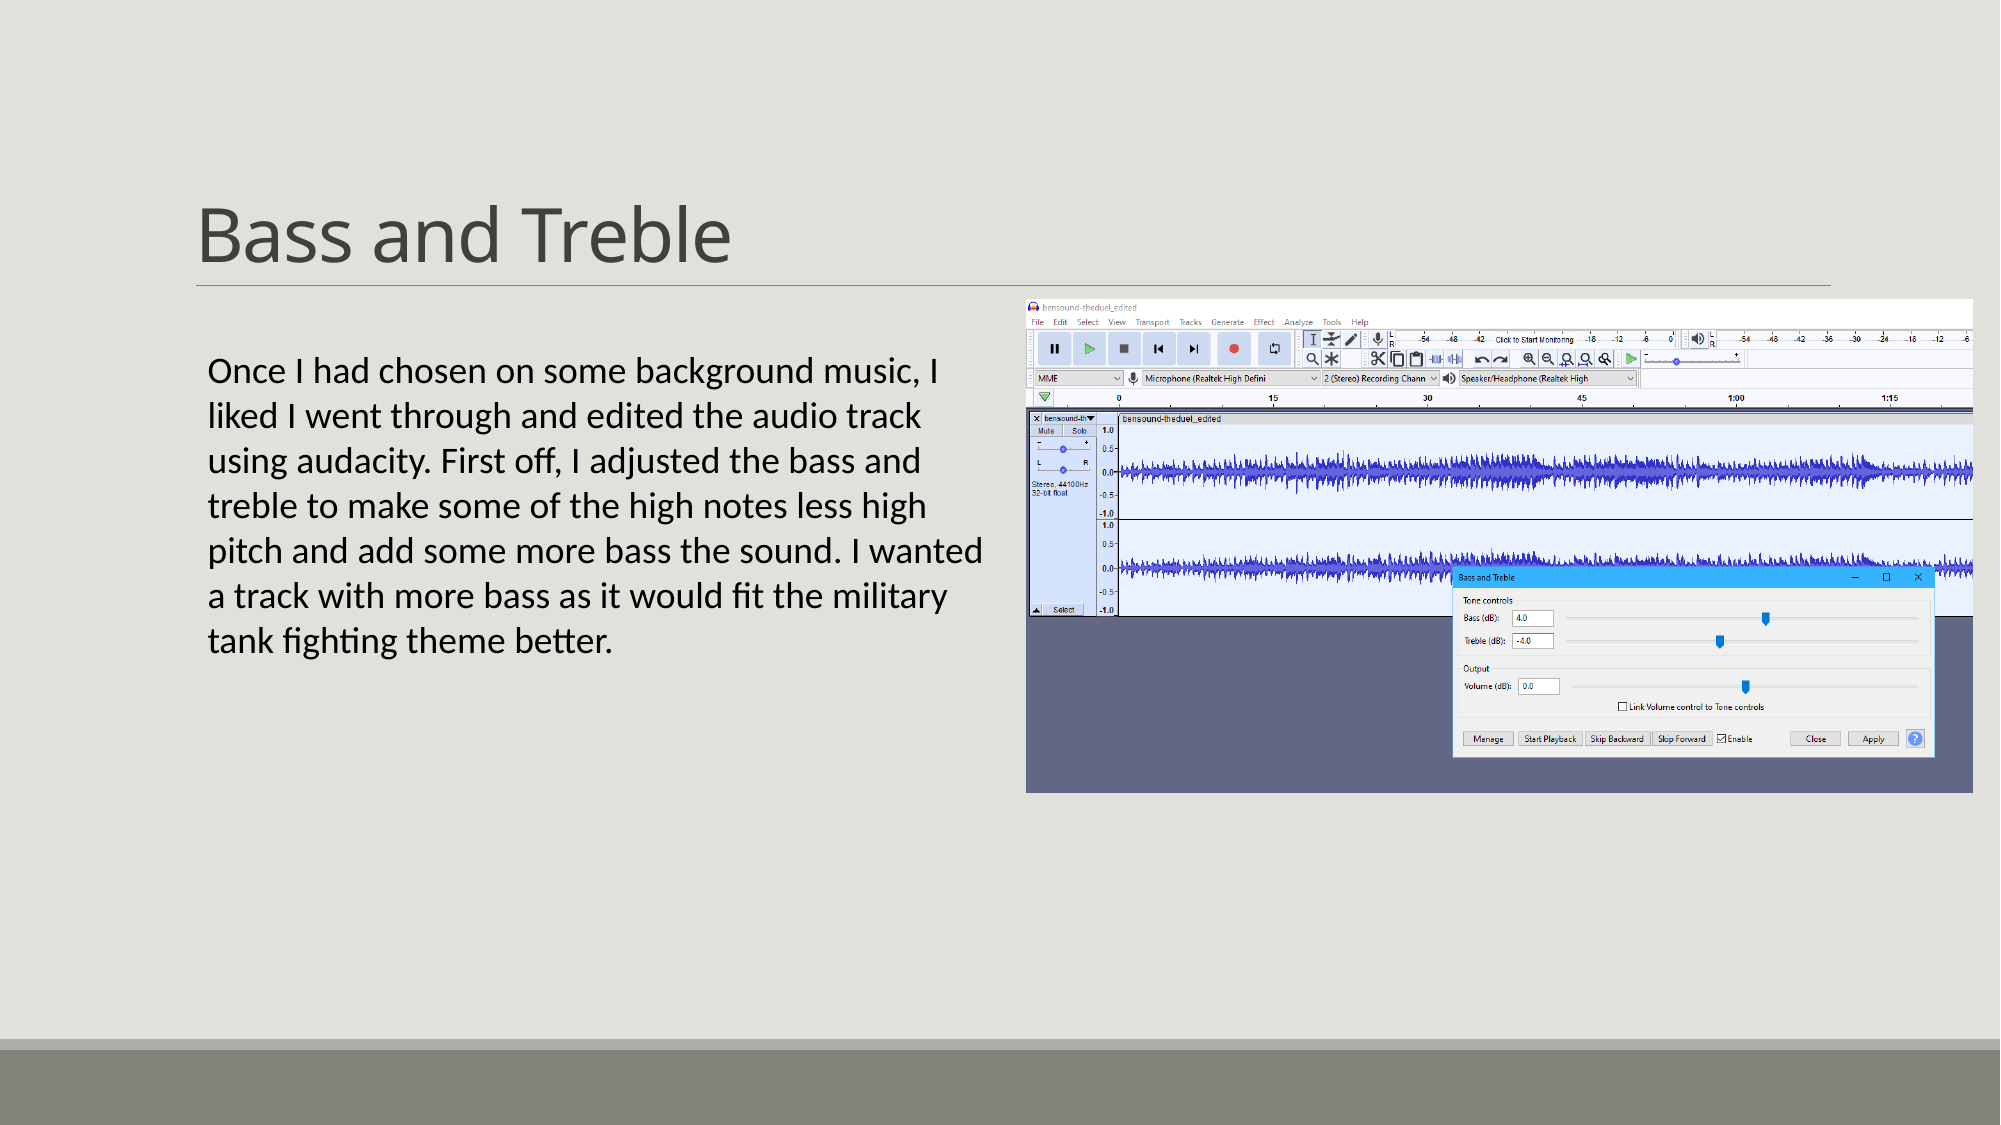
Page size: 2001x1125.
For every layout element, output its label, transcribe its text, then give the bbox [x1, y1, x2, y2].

picture [1026, 299, 1973, 793]
title Bass and Treble [180, 47, 1831, 286]
text_box Once I had chosen on some background music, I liked I went through and edited the audio track using audacity. First off, I adjusted the bass and treble to make some of the high notes less high pitch and add some more bass the sound. I wanted a track with more bass as it would fit the military tank fighting theme better. [192, 338, 1001, 672]
